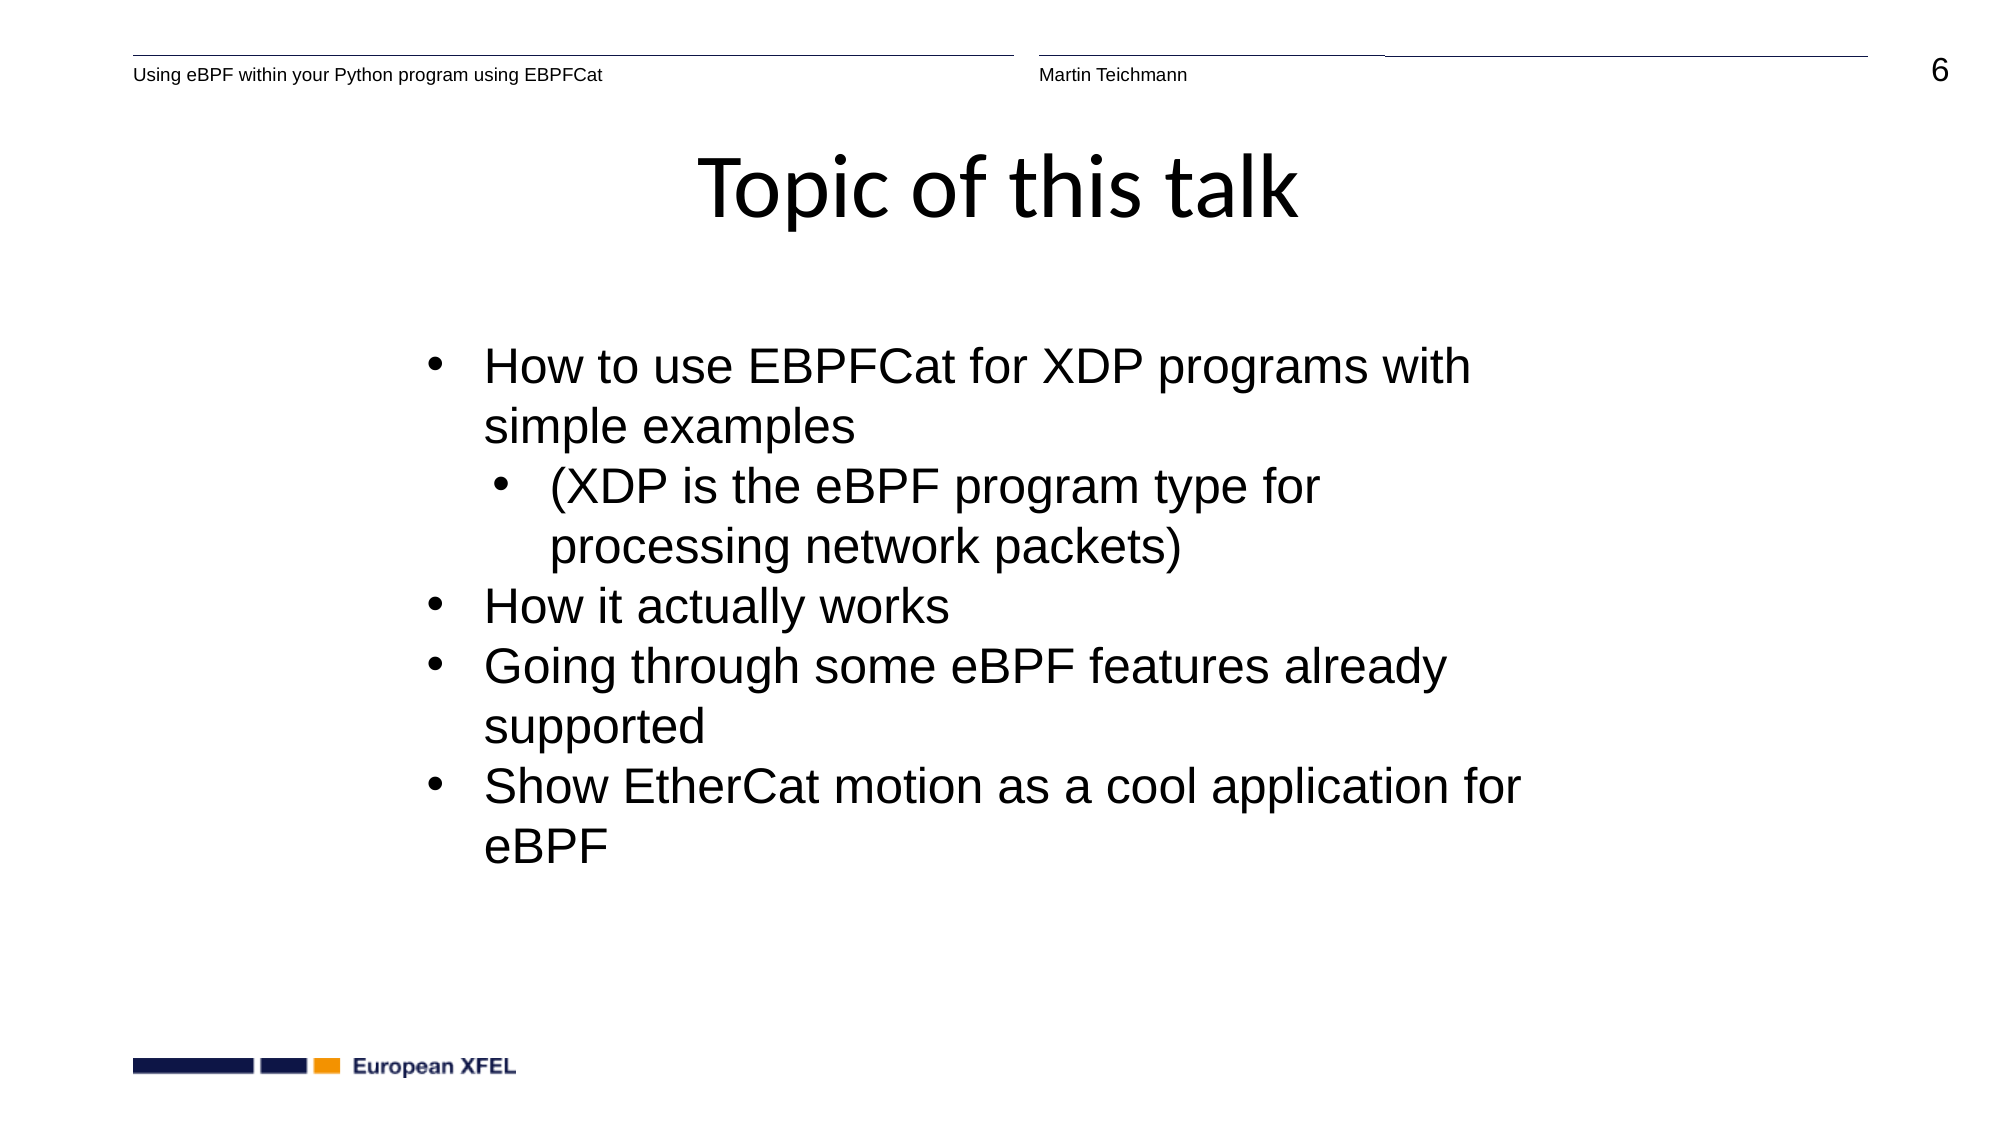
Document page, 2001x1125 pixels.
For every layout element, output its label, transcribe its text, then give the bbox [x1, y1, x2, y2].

title Topic of this talk [133, 116, 1866, 244]
picture [133, 1058, 516, 1078]
text_box How to use EBPFCat for XDP programs with simple examples (XDP is the eBPF program type for processing network packets) How it actually works Going through some eBPF features already supported Show EtherCat motion as a cool application for eBPF [346, 326, 1551, 882]
